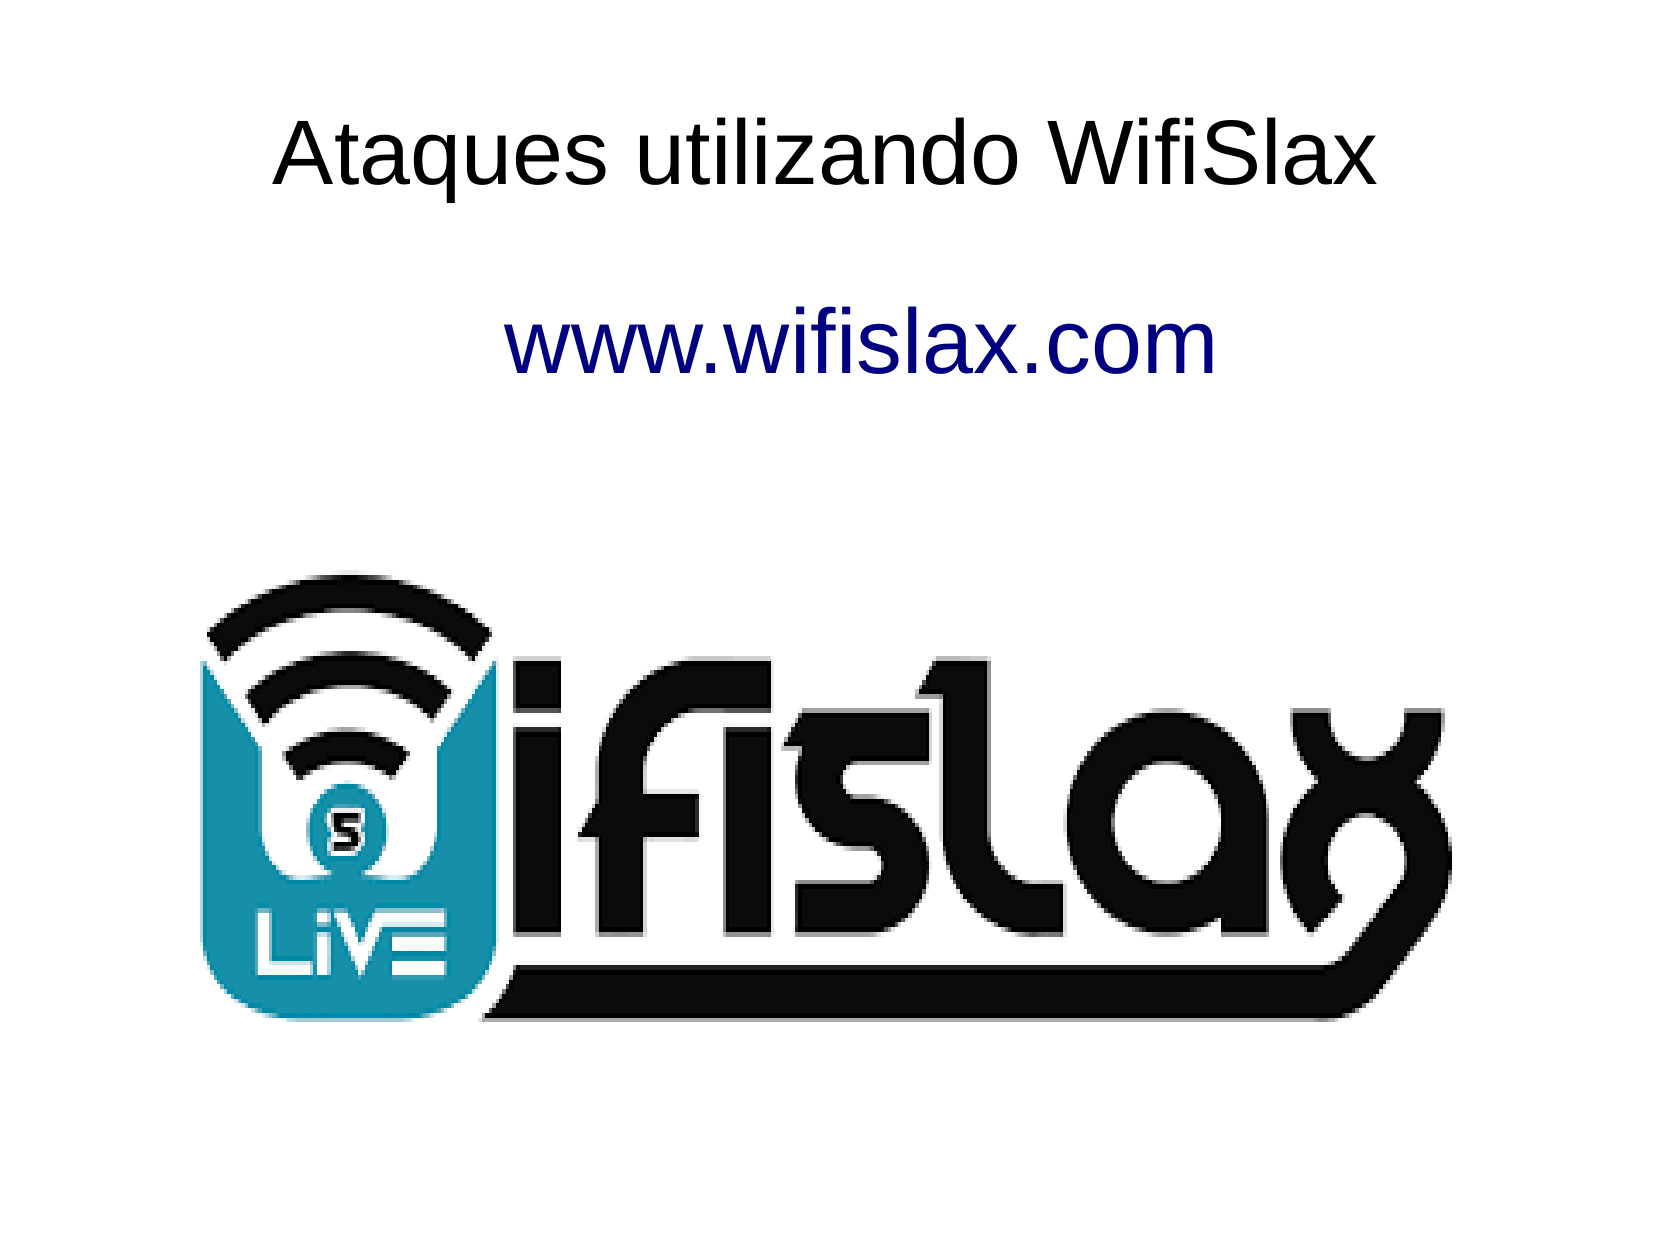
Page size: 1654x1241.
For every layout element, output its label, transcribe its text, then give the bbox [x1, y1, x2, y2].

title Ataques utilizando WifiSlax [82, 49, 1571, 257]
list www.wifislax.com [82, 290, 1571, 1010]
picture [135, 509, 1576, 1081]
